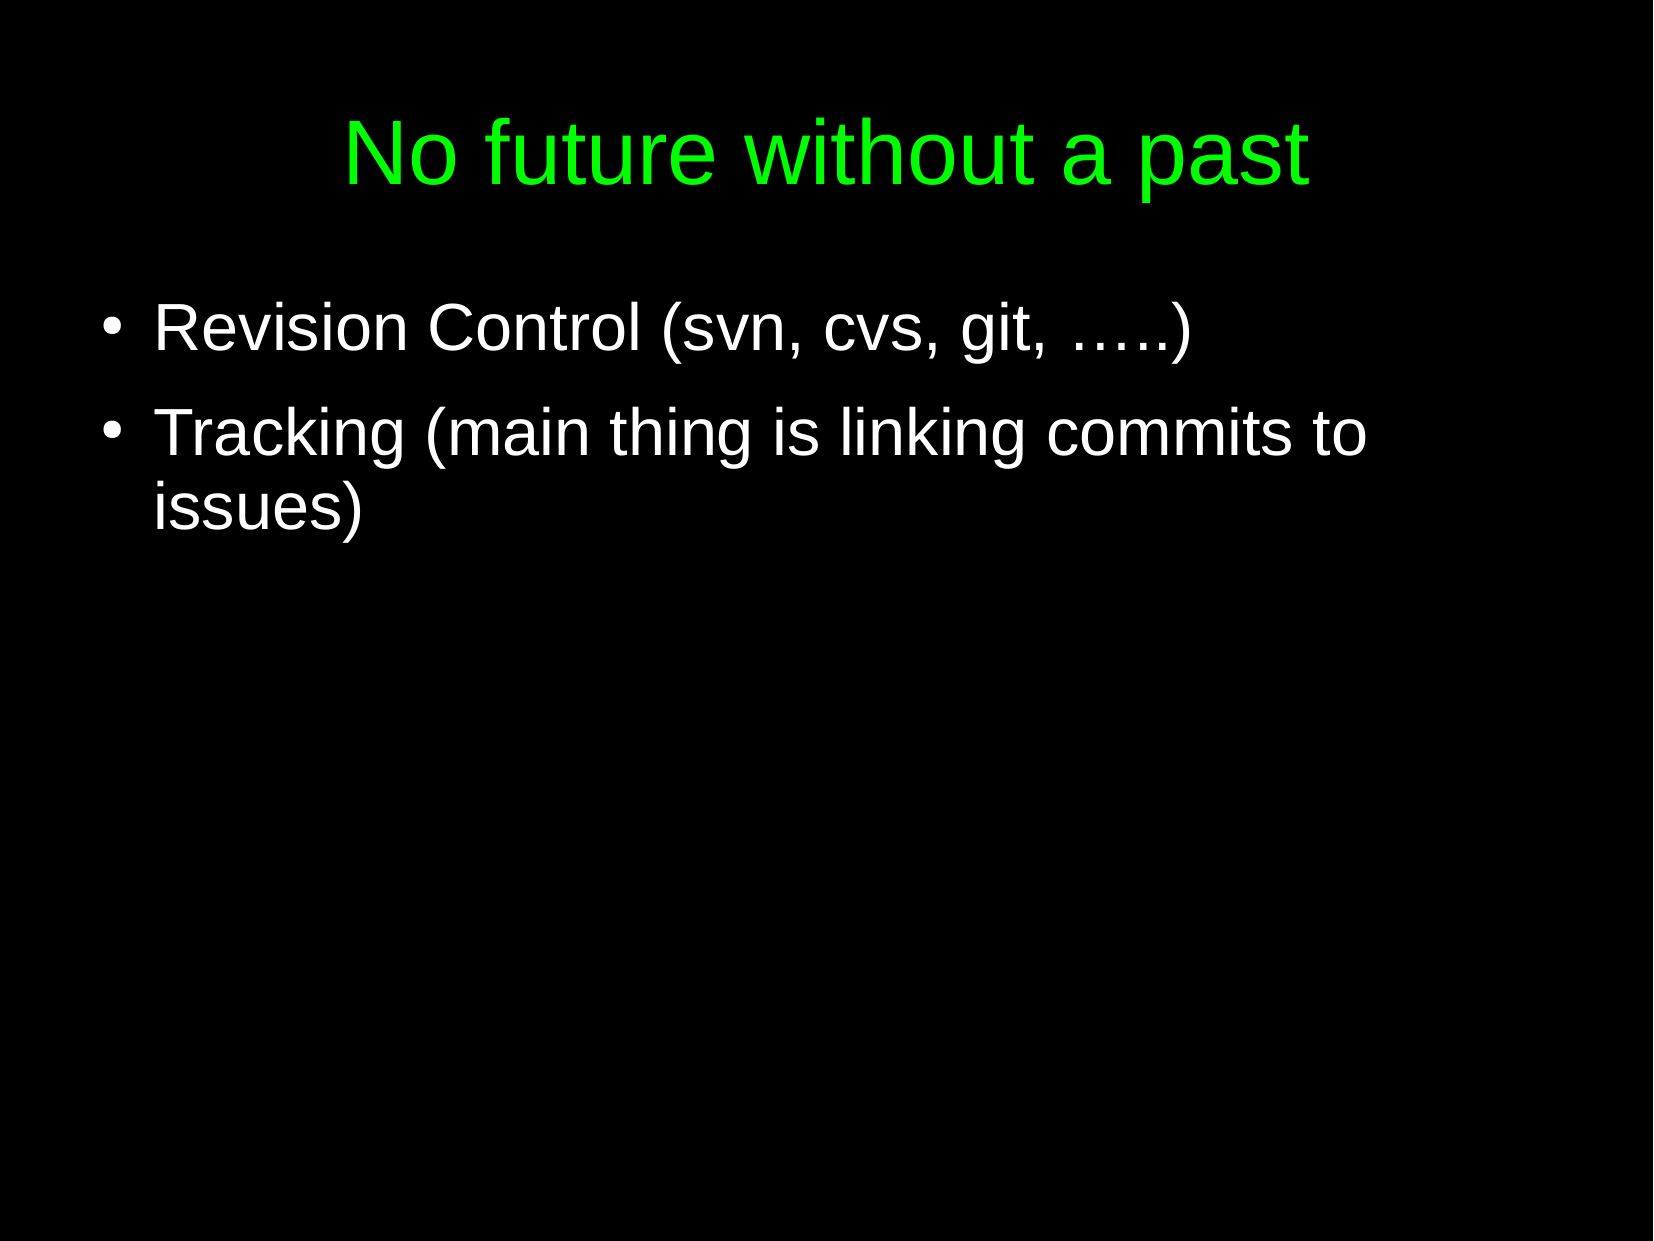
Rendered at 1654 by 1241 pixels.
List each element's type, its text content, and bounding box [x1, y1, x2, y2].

list Revision Control (svn, cvs, git, …..) Tracking (main thing is linking commits to issues) [82, 290, 1571, 1109]
title No future without a past [82, 49, 1571, 257]
